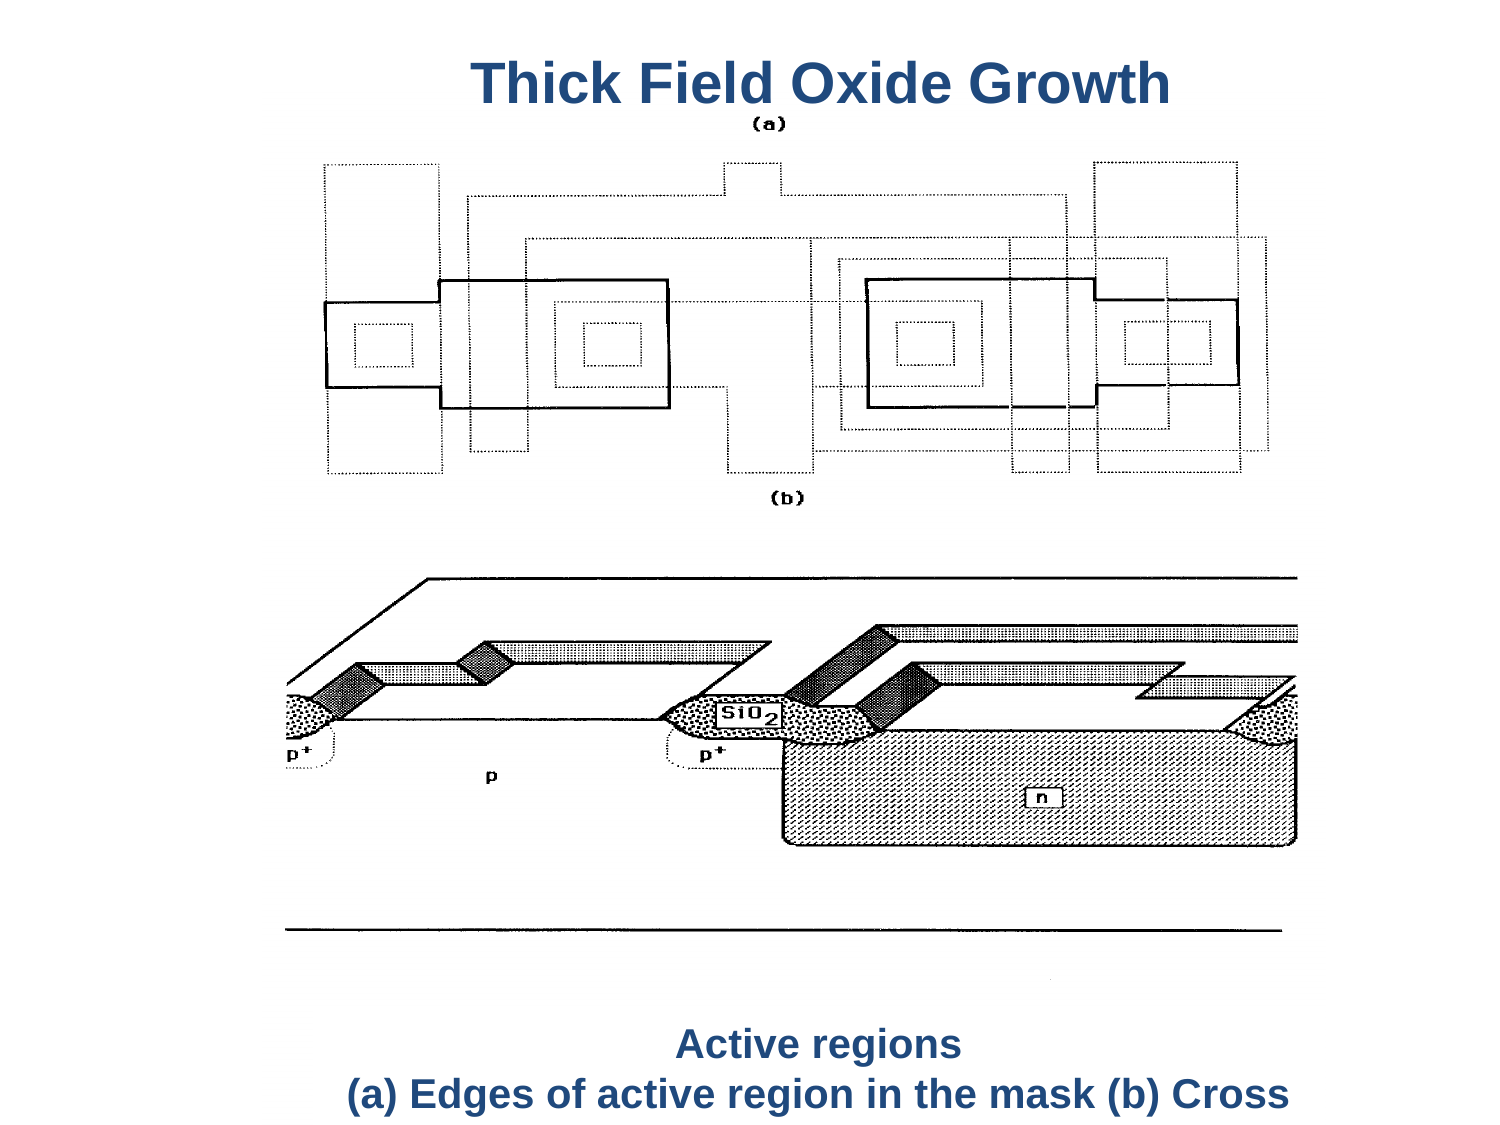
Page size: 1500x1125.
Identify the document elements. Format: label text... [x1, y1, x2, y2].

text_box Thick Field Oxide Growth [455, 37, 1189, 123]
picture [262, 87, 1326, 1125]
text_box Active regions (a) Edges of active region in the mask (b) Cross section [312, 1008, 1326, 1125]
